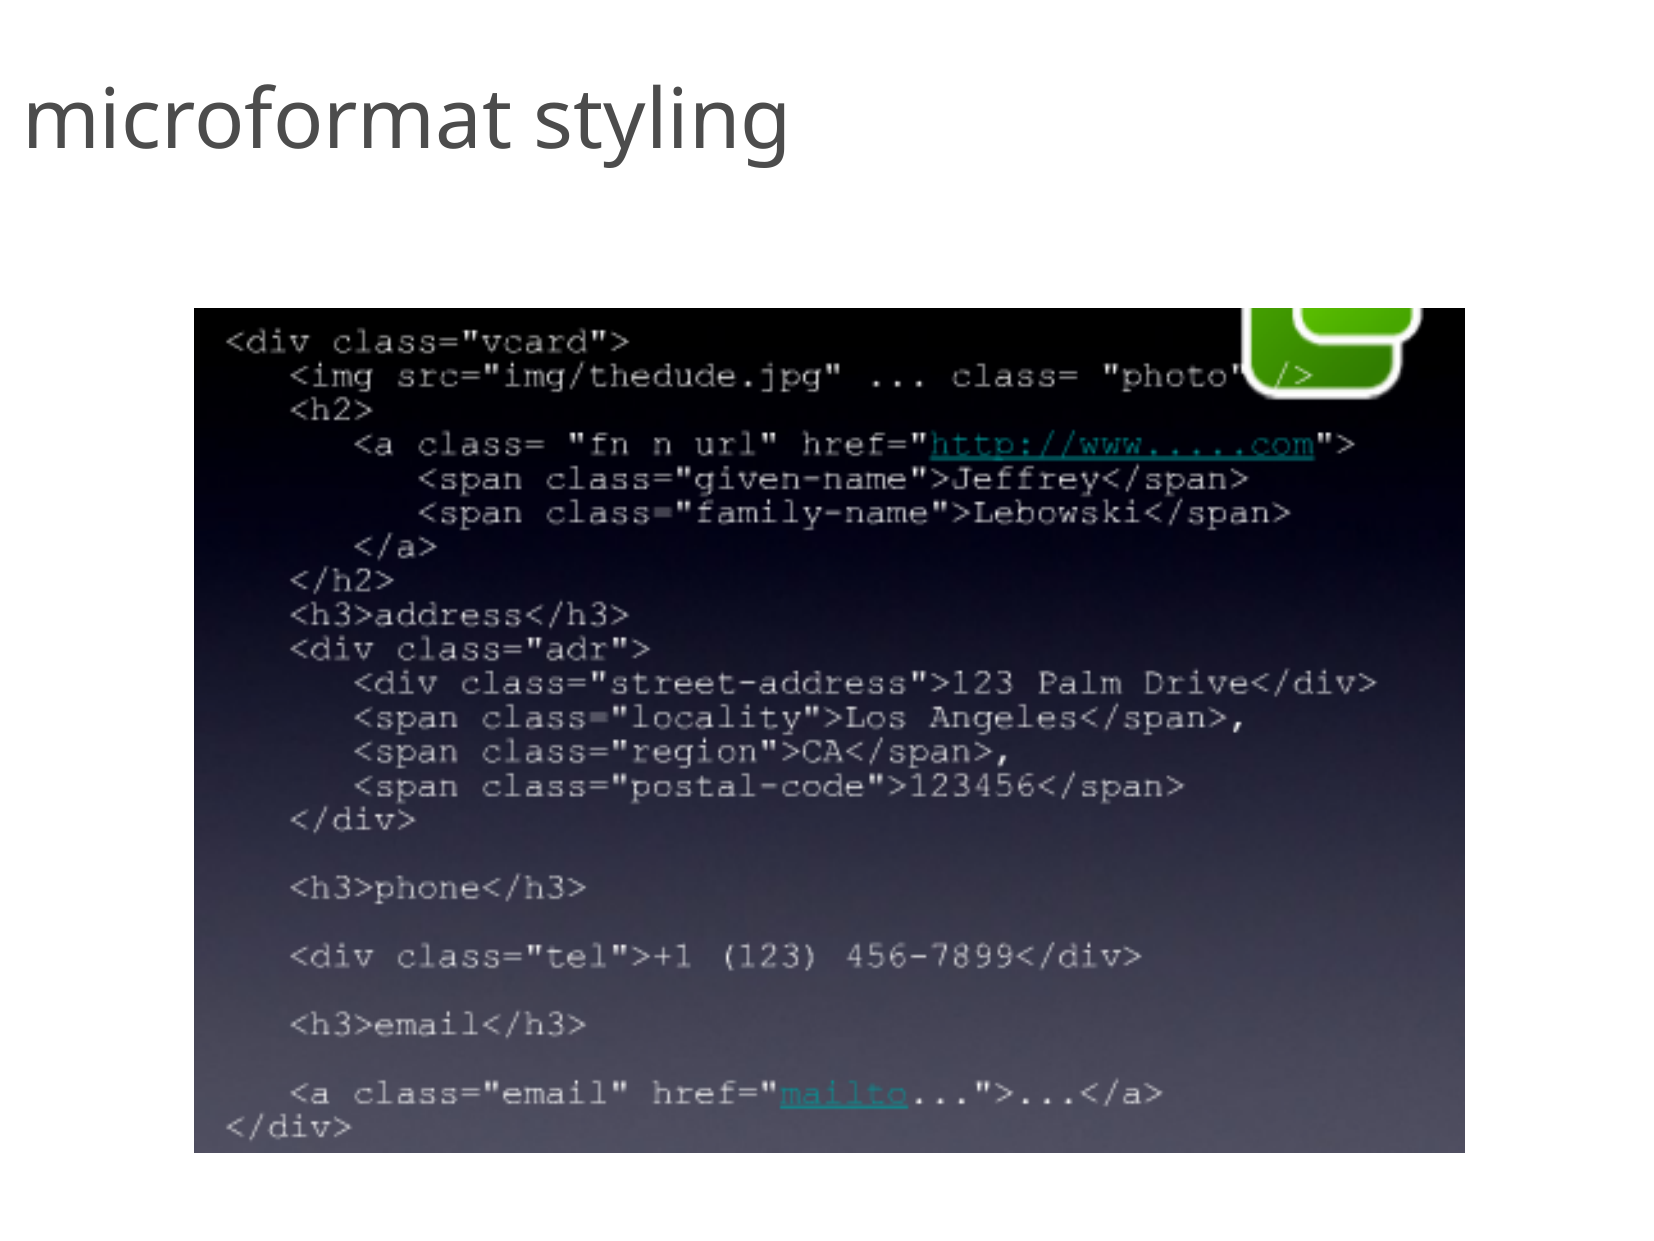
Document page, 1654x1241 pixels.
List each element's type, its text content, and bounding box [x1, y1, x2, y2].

picture [194, 308, 1465, 1153]
title microformat styling [22, 19, 1654, 213]
